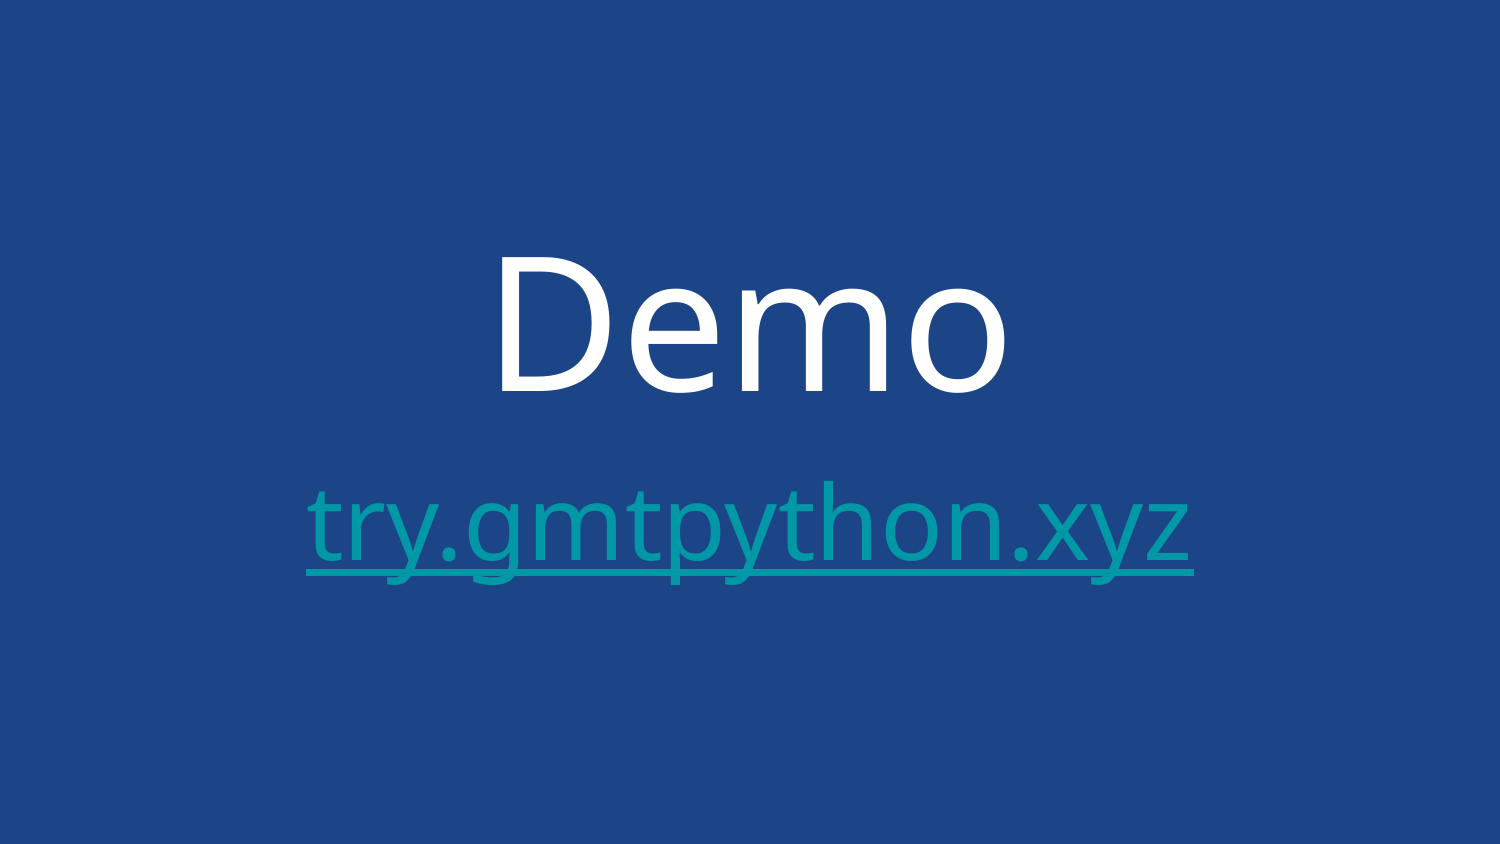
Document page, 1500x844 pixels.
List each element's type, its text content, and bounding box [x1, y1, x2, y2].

title try.gmtpython.xyz [51, 458, 1449, 597]
title Demo [51, 246, 1449, 385]
